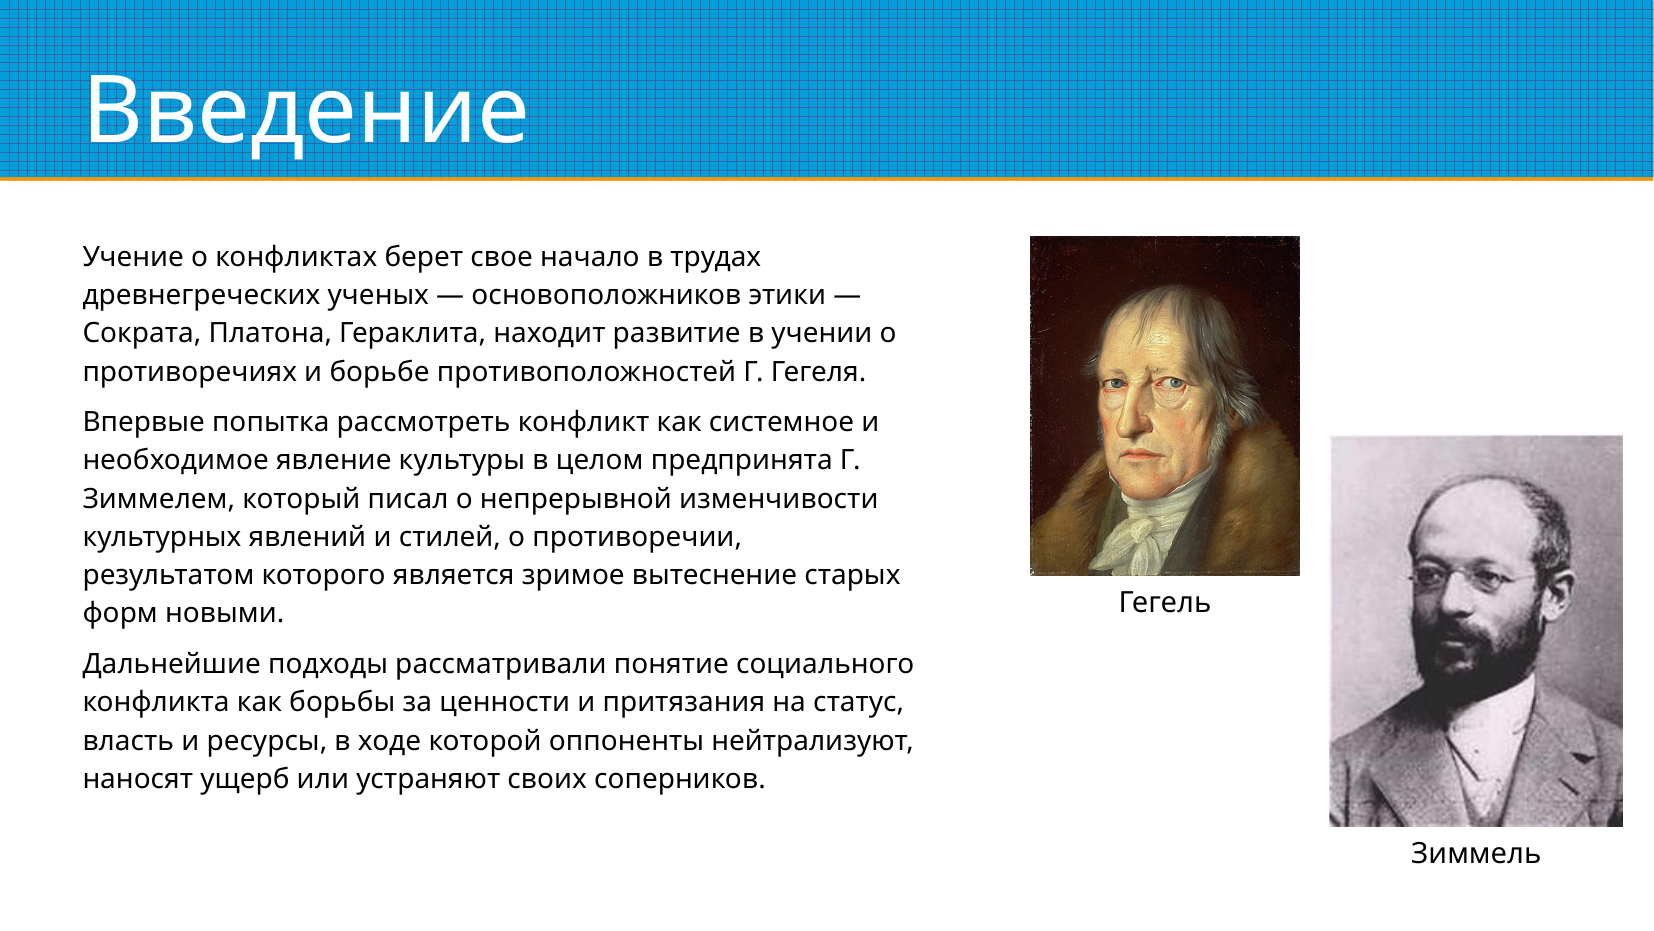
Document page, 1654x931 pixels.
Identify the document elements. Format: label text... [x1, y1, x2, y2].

title Введение [82, 14, 1571, 171]
text_box Гегель [1030, 575, 1300, 628]
picture [1030, 236, 1300, 575]
picture [1328, 434, 1623, 826]
list Учение о конфликтах берет свое начало в трудах древнегреческих ученых — основоположников этики — Сократа, Платона, Гераклита, находит развитие в учении о противоречиях и борьбе противоположностей Г. Гегеля. Впервые попытка рассмотреть конфликт как системное и необходимое явление культуры в целом предпринята Г. Зиммелем, который писал о непрерывной изменчивости культурных явлений и стилей, о противоречии, результатом которого является зримое вытеснение старых форм новыми. Дальнейшие подходы рассматривали понятие социального конфликта как борьбы за ценности и притязания на статус, власть и ресурсы, в ходе которой оппоненты нейтрализуют, наносят ущерб или устраняют своих соперников. [82, 236, 916, 811]
text_box Зиммель [1328, 826, 1625, 879]
